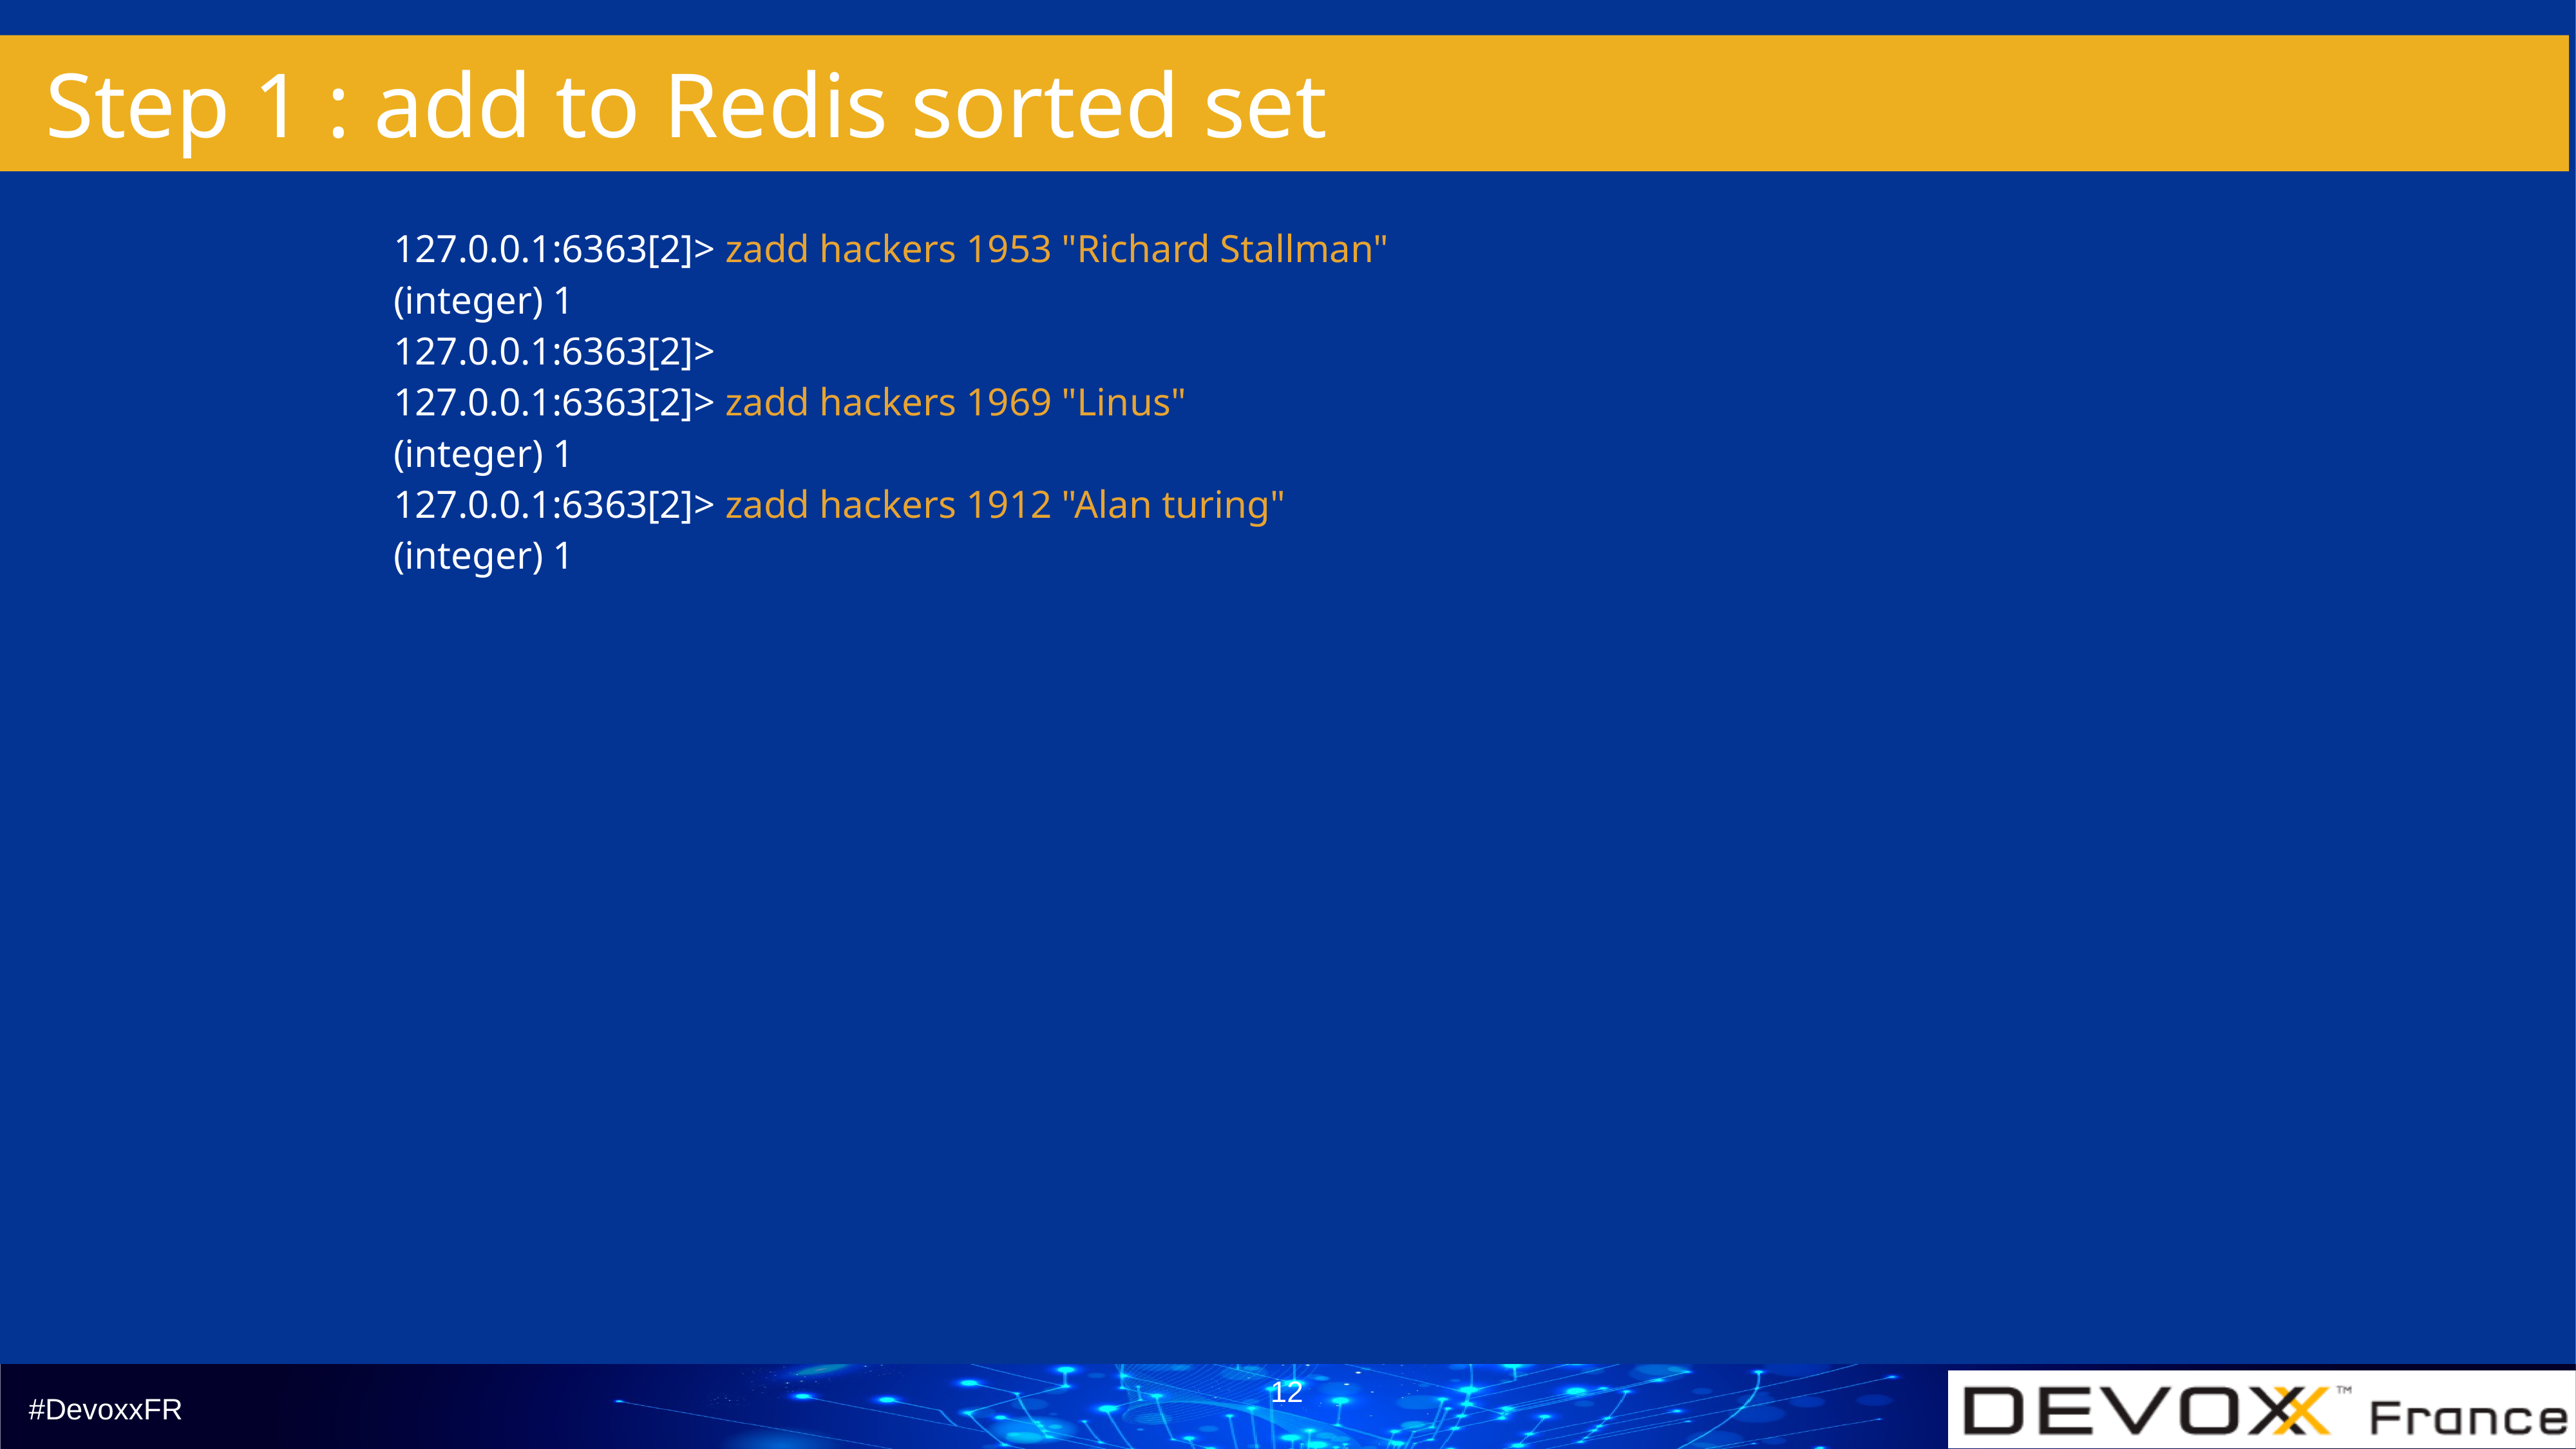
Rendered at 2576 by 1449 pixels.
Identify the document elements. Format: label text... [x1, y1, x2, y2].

picture [0, 1364, 2576, 1449]
slide_number 12 [1269, 1375, 1305, 1427]
title Step 1 : add to Redis sorted set [0, 35, 2570, 171]
picture [1309, 1442, 1326, 1449]
list 127.0.0.1:6363[2]> zadd hackers 1953 "Richard Stallman" (integer) 1 127.0.0.1:6363[2]> 127.0.0.1:6363[2]> zadd hackers 1969 "Linus" (integer) 1 127.0.0.1:6363[2]> zadd hackers 1912 "Alan turing" (integer) 1 [393, 222, 2183, 1314]
